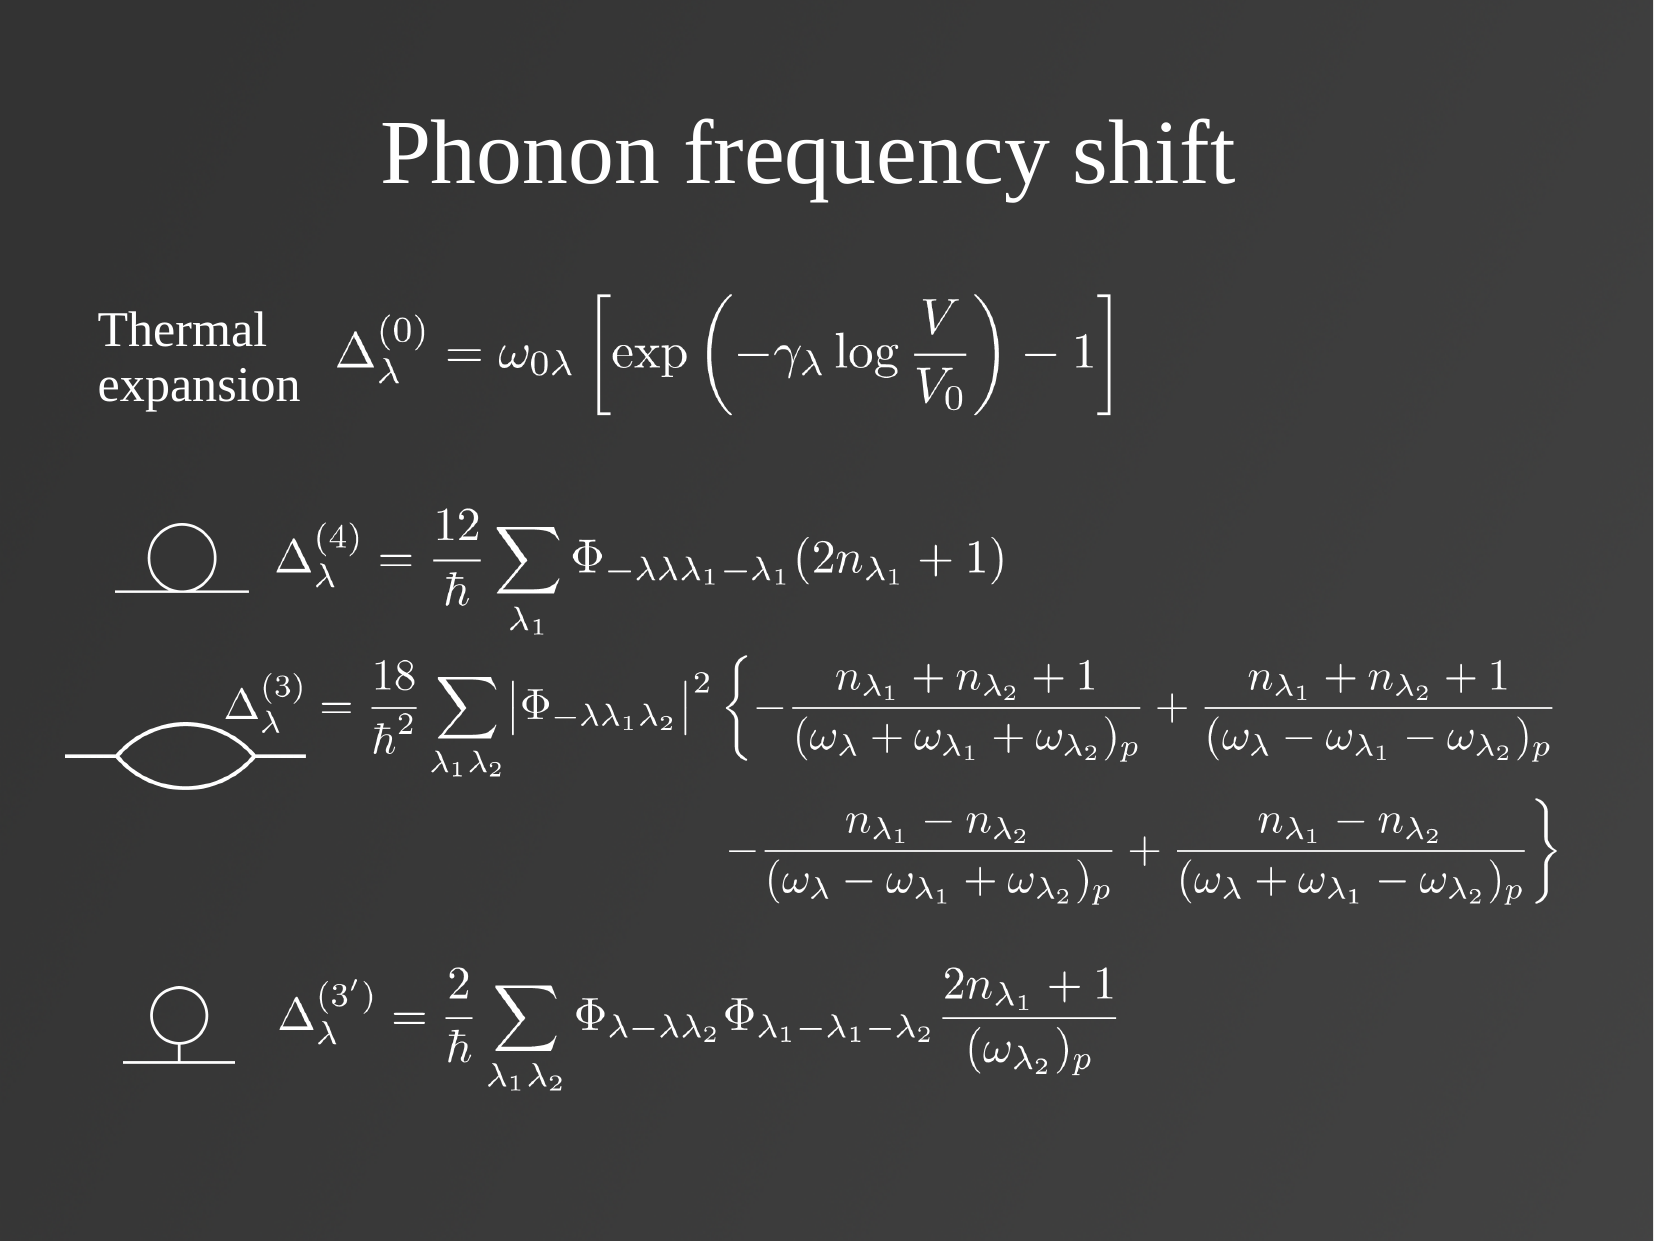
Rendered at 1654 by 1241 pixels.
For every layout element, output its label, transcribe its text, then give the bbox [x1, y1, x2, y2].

picture [0, 0, 1654, 1241]
title Phonon frequency shift [64, 49, 1553, 257]
text_box Thermal expansion [82, 294, 316, 420]
